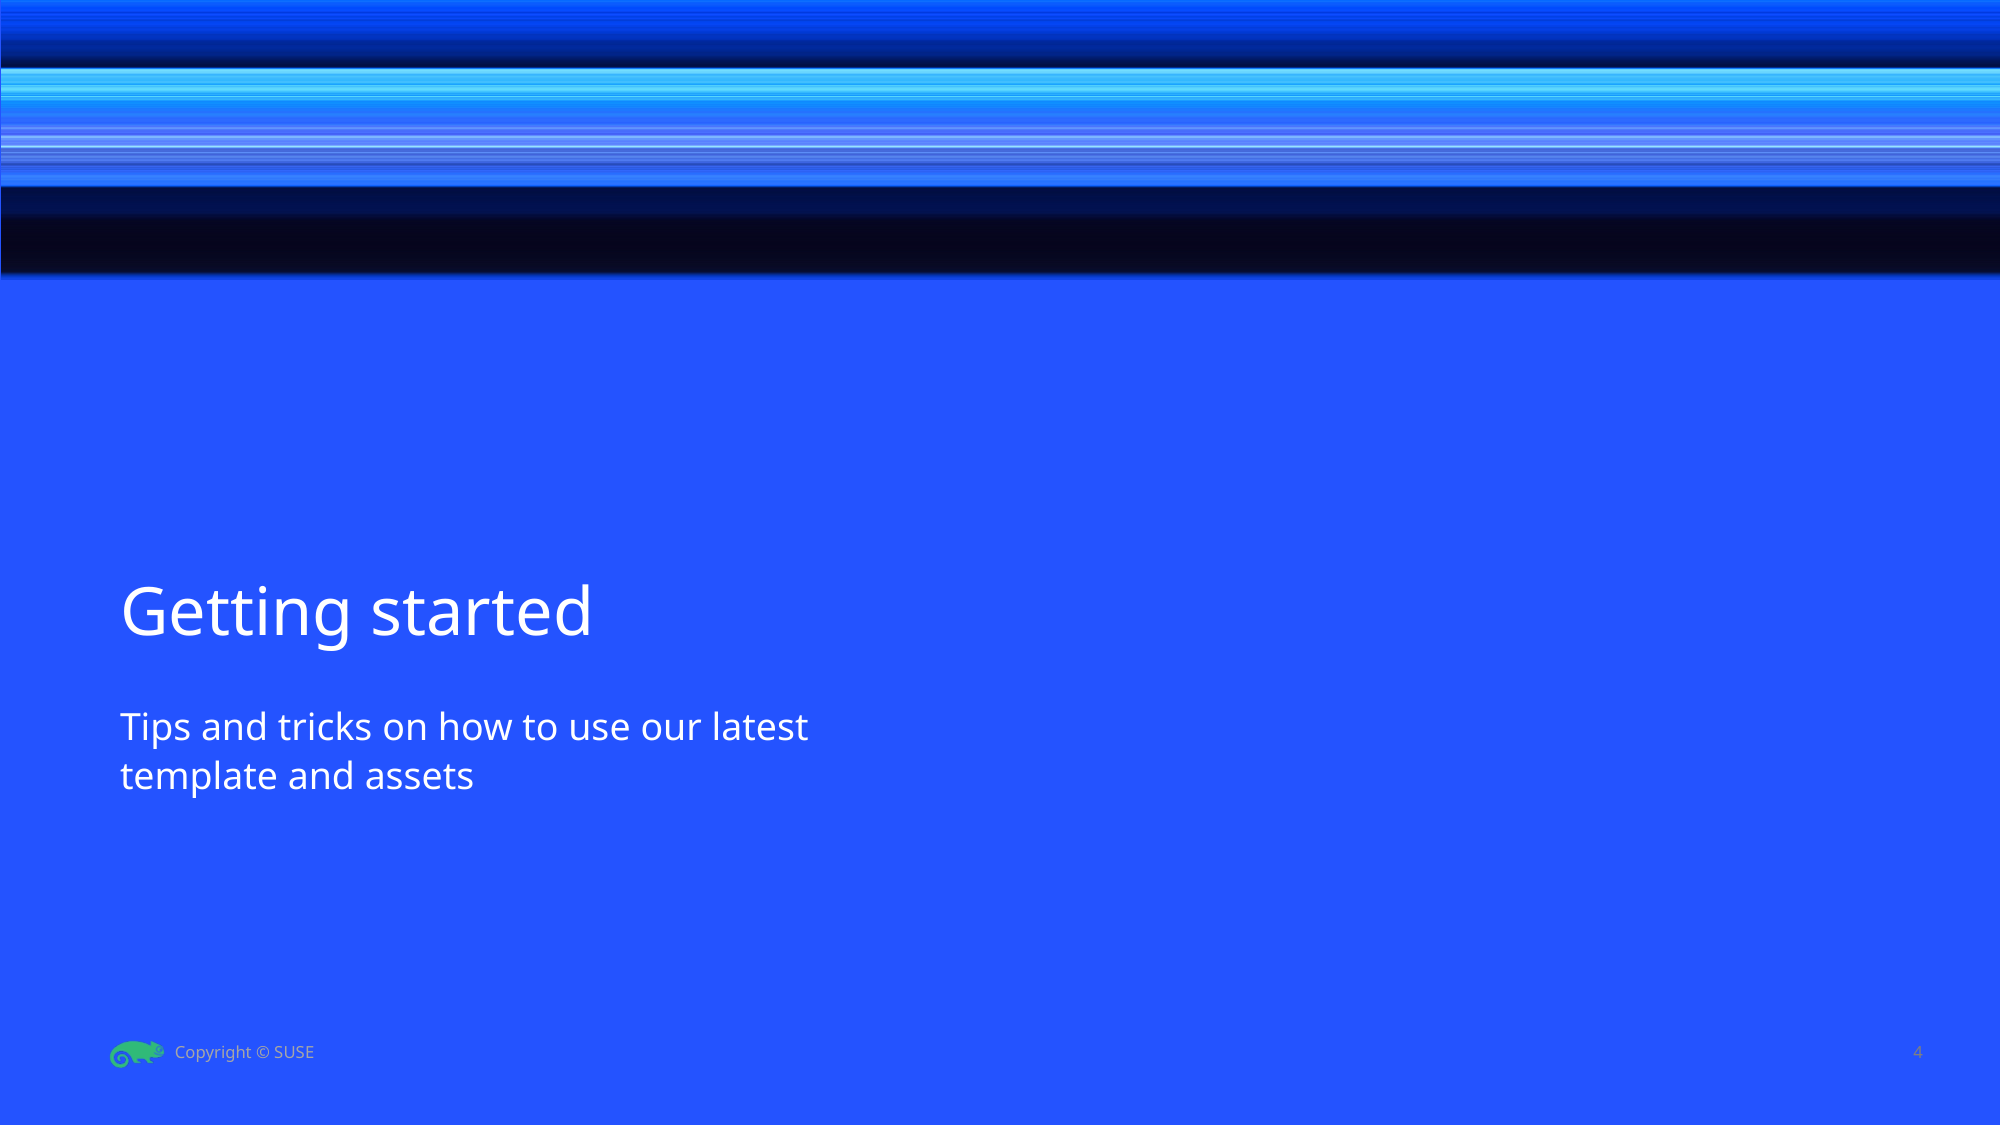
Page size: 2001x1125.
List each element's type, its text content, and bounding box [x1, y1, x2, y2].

list Getting started [120, 429, 891, 650]
list Tips and tricks on how to use our latest template and assets [120, 697, 891, 797]
slide_number <number> [1875, 1042, 1923, 1063]
picture [1, 0, 2000, 280]
picture [99, 1031, 175, 1074]
